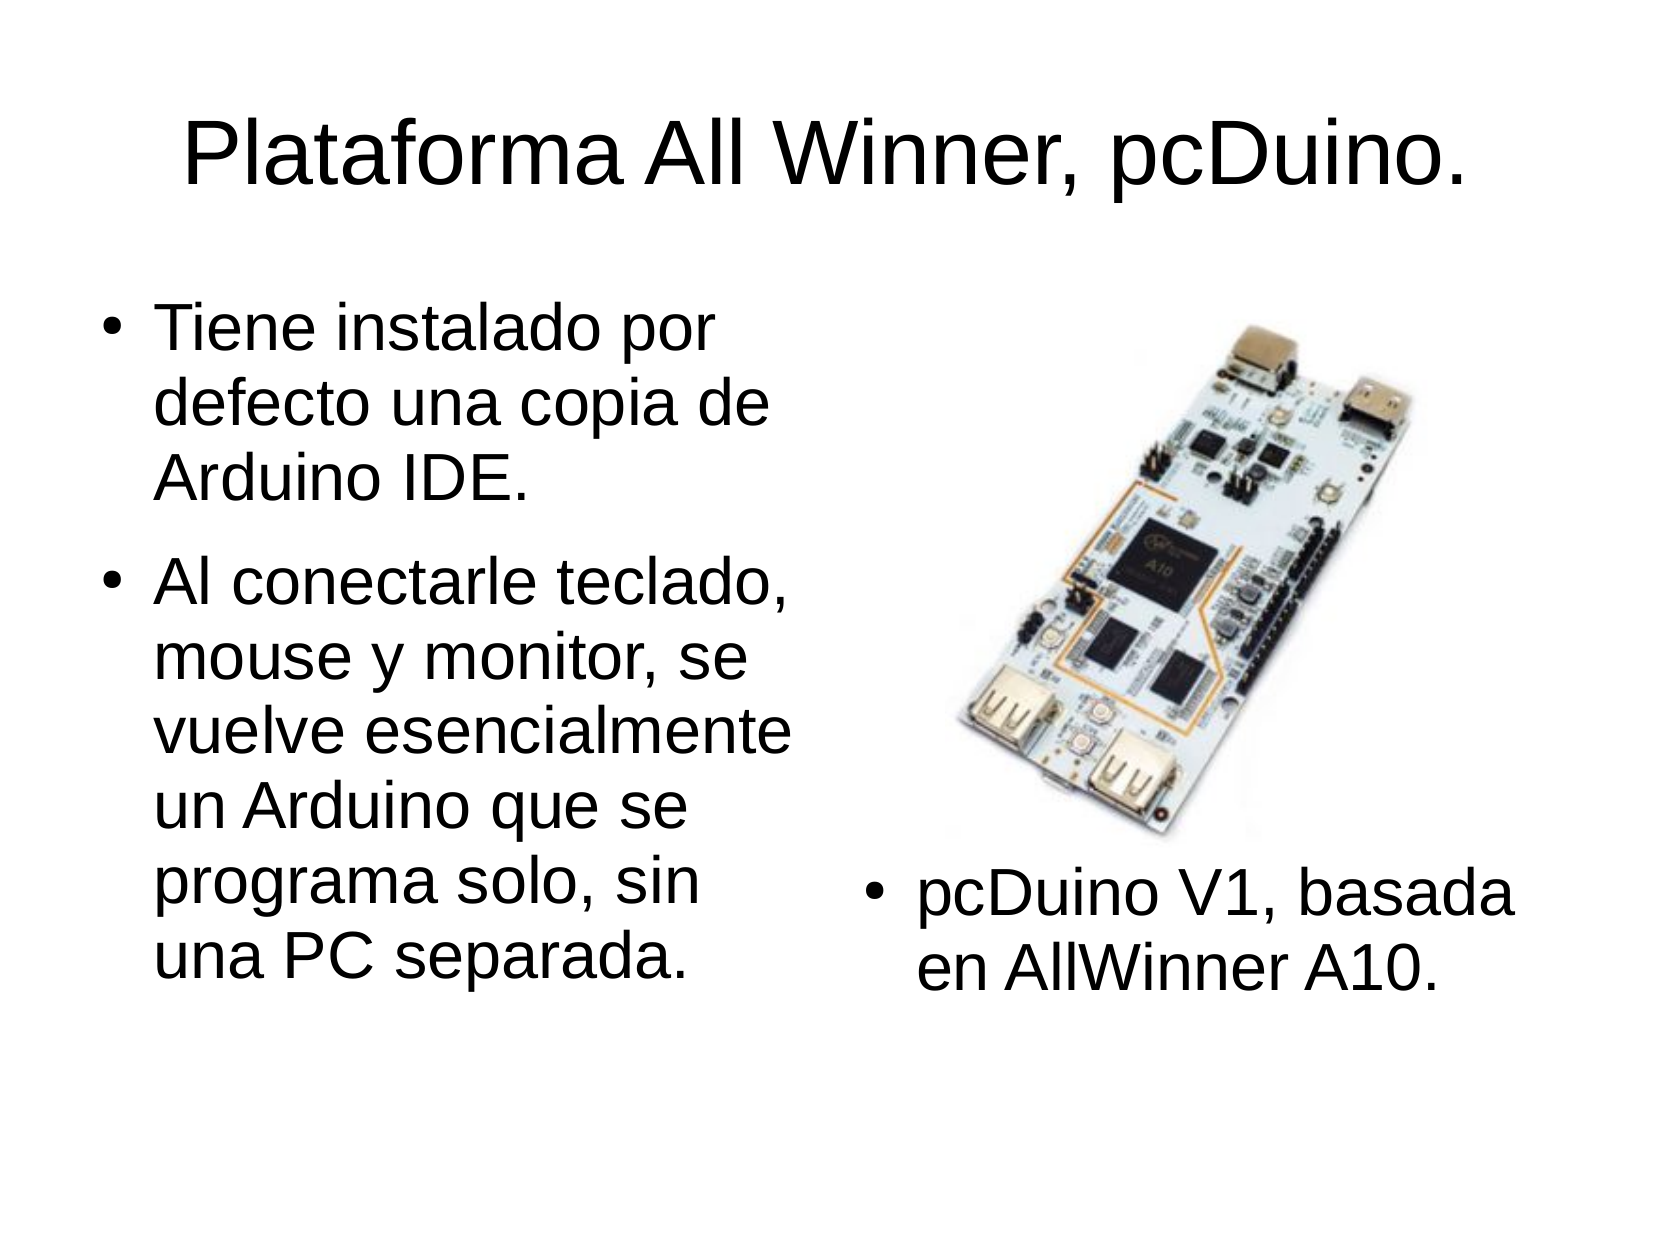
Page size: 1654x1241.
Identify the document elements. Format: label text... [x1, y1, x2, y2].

list pcDuino V1, basada en AllWinner A10. [845, 855, 1572, 1009]
picture [945, 290, 1435, 855]
list Tiene instalado por defecto una copia de Arduino IDE. Al conectarle teclado, mouse y monitor, se vuelve esencialmente un Arduino que se programa solo, sin una PC separada. [82, 290, 809, 1010]
title Plataforma All Winner, pcDuino. [82, 49, 1571, 257]
